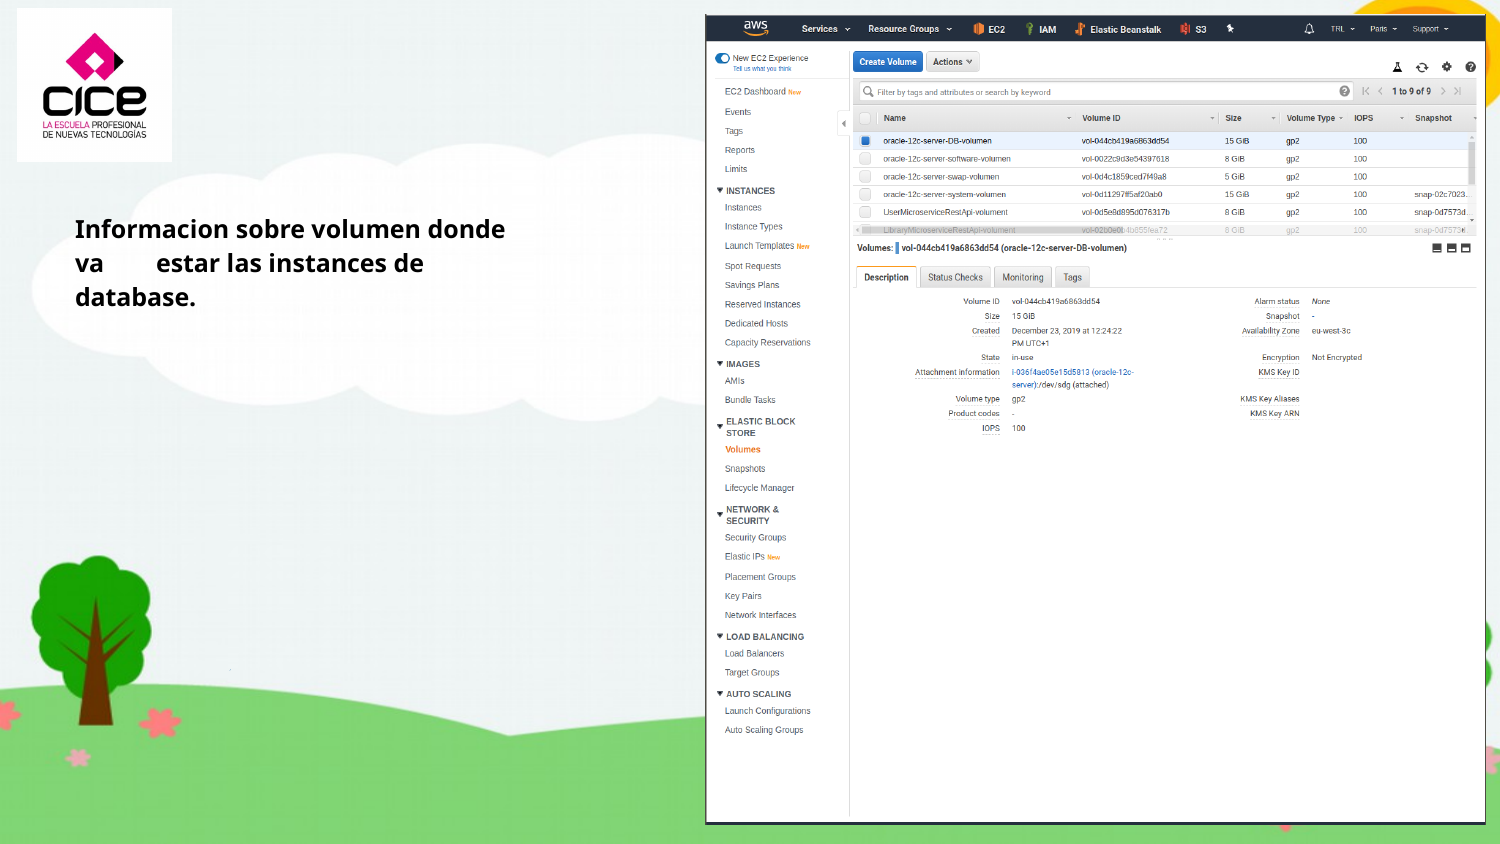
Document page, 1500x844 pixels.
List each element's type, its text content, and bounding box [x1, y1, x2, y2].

picture [0, 0, 1500, 844]
title Informacion sobre volumen donde va estar las instances de database. [75, 234, 519, 291]
